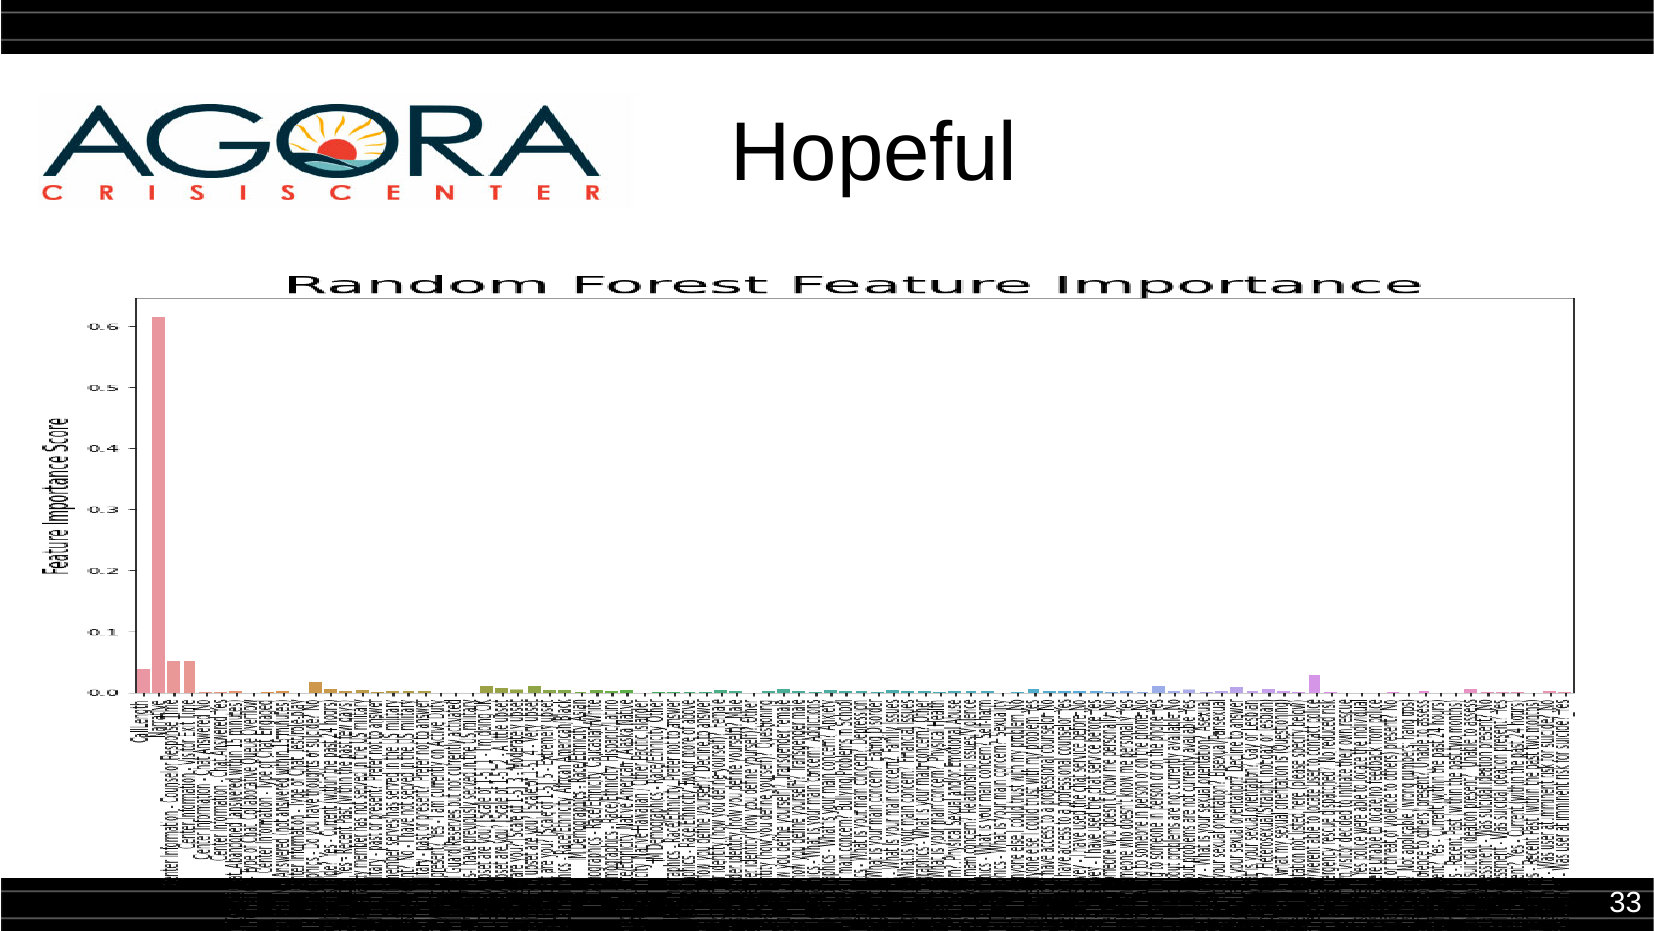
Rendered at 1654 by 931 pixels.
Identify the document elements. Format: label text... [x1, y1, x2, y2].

list Hopeful [660, 105, 1111, 211]
picture [1, 269, 1654, 931]
picture [1, 0, 1654, 54]
picture [0, 60, 676, 235]
